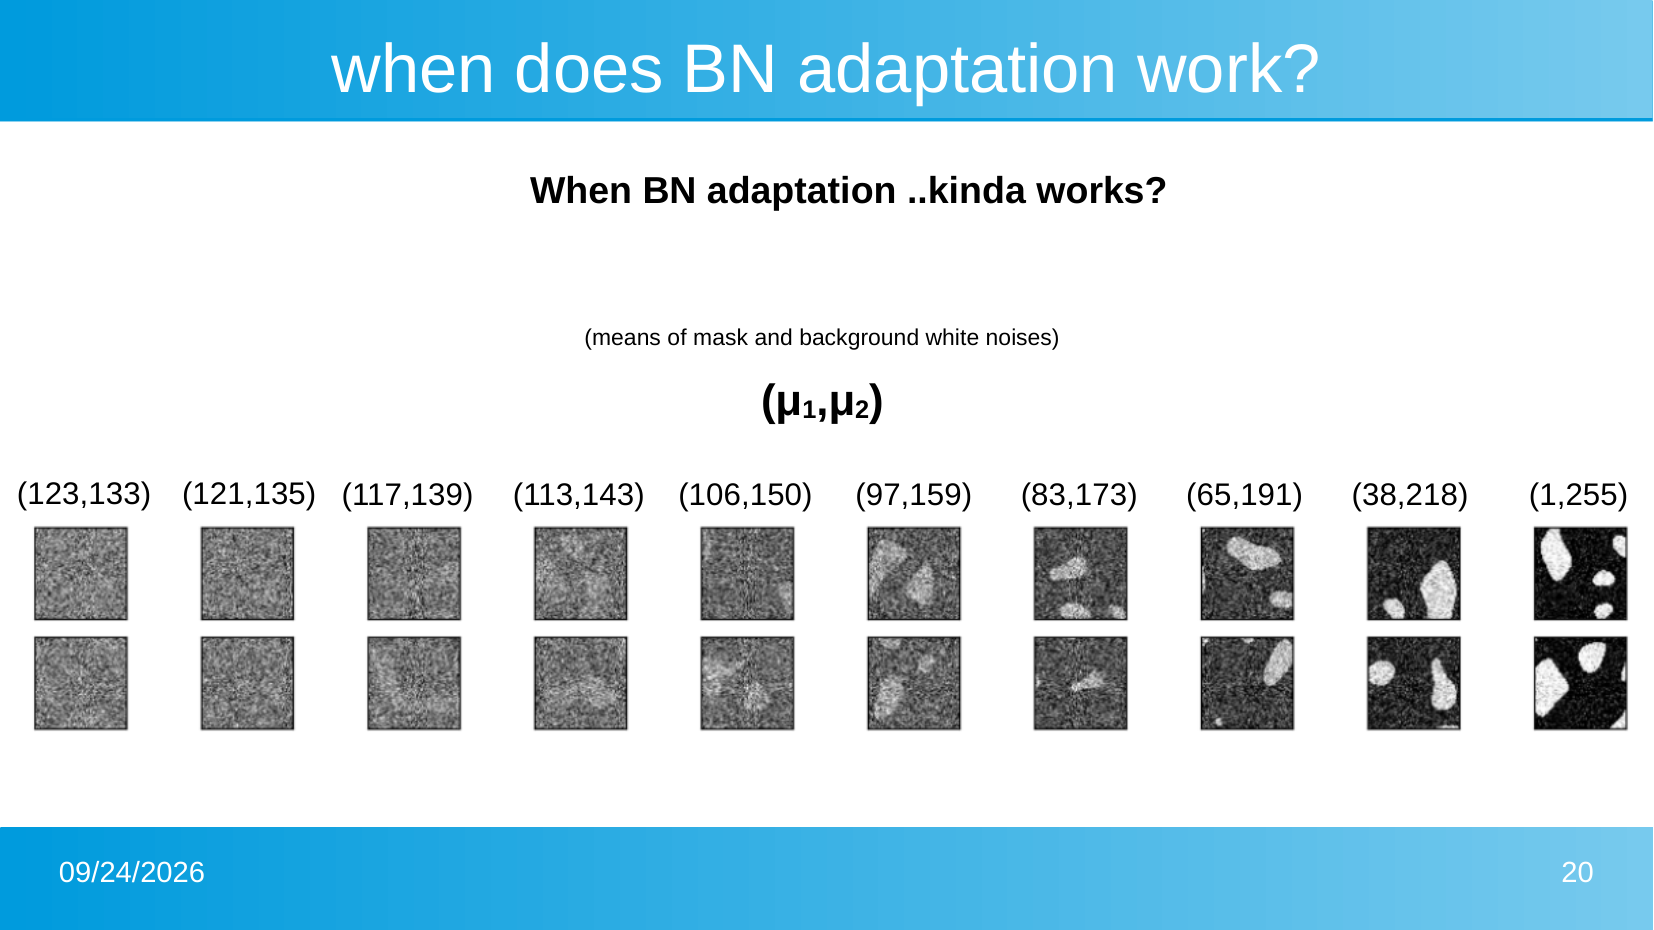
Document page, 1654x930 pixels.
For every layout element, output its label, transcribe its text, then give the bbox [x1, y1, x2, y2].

text_box (117,139) [326, 469, 492, 520]
text_box (113,143) [498, 469, 663, 520]
text_box (123,133) [2, 469, 167, 519]
text_box (97,159) [840, 469, 988, 520]
text_box (83,173) [1006, 469, 1153, 520]
text_box (means of mask and background white noises) (μ1,μ2) [569, 317, 1076, 433]
text_box (38,218) [1336, 469, 1484, 520]
title when does BN adaptation work? [58, 29, 1594, 108]
text_box (106,150) [663, 469, 828, 520]
text_box (121,135) [167, 469, 326, 520]
text_box (65,191) [1171, 469, 1319, 520]
text_box (1,255) [1514, 469, 1644, 520]
text_box When BN adaptation ..kinda works? [515, 162, 1240, 262]
picture [24, 520, 1637, 743]
